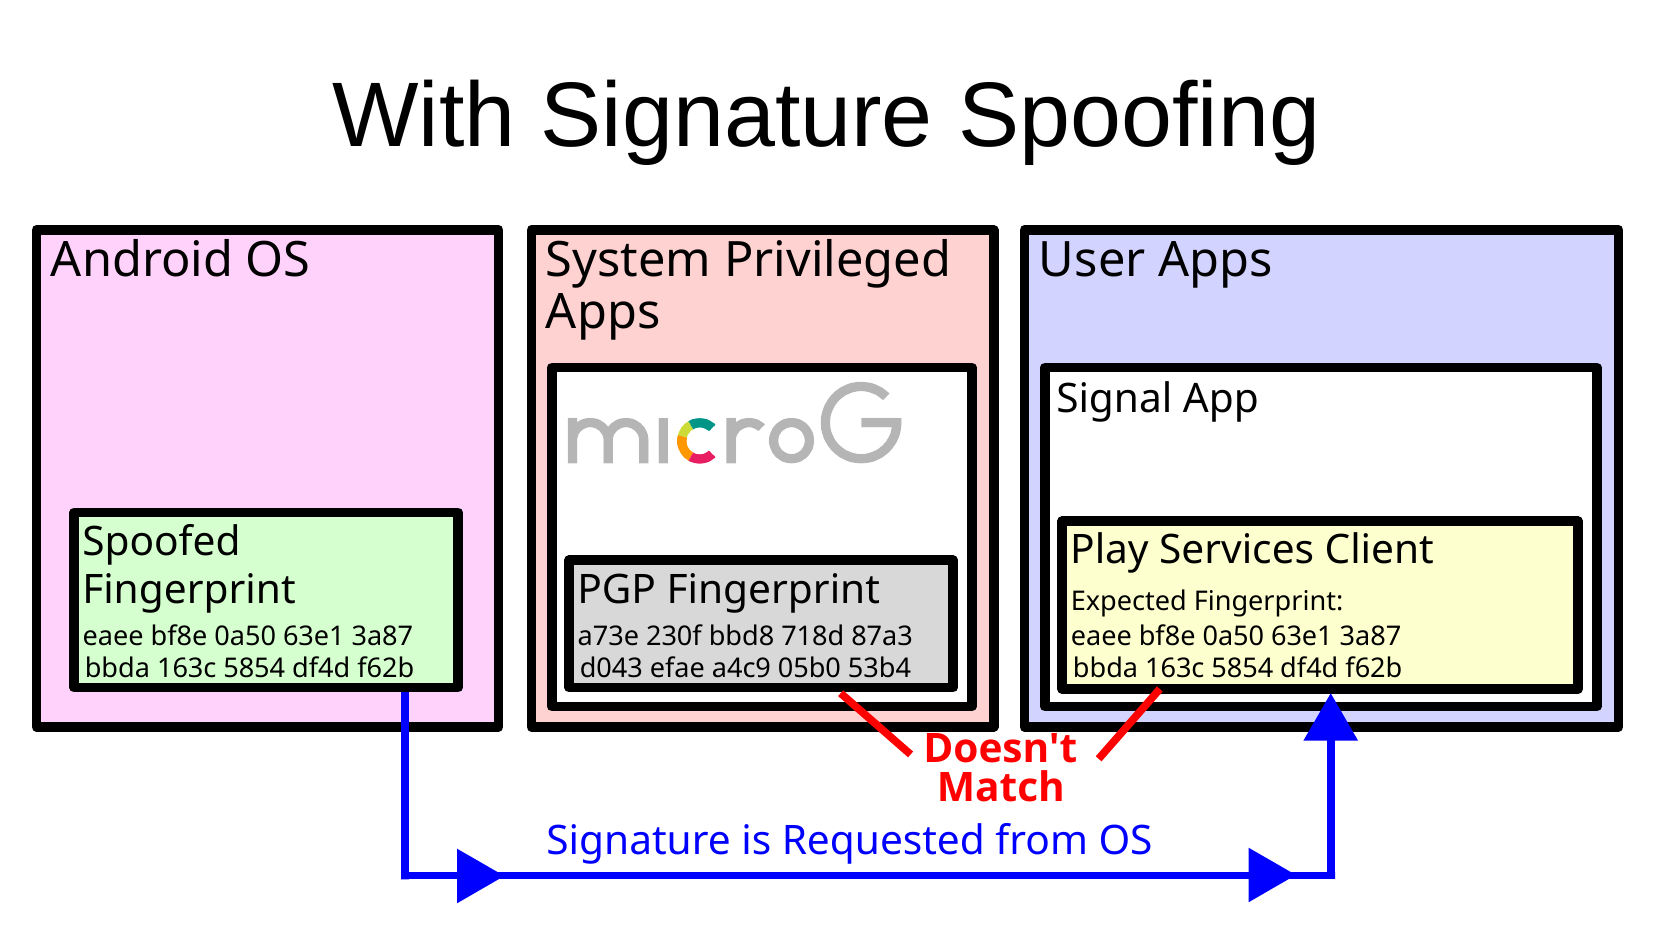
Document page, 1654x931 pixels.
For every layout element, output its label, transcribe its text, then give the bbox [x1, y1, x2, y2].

title With Signature Spoofing [82, 37, 1571, 193]
picture [31, 225, 1624, 904]
